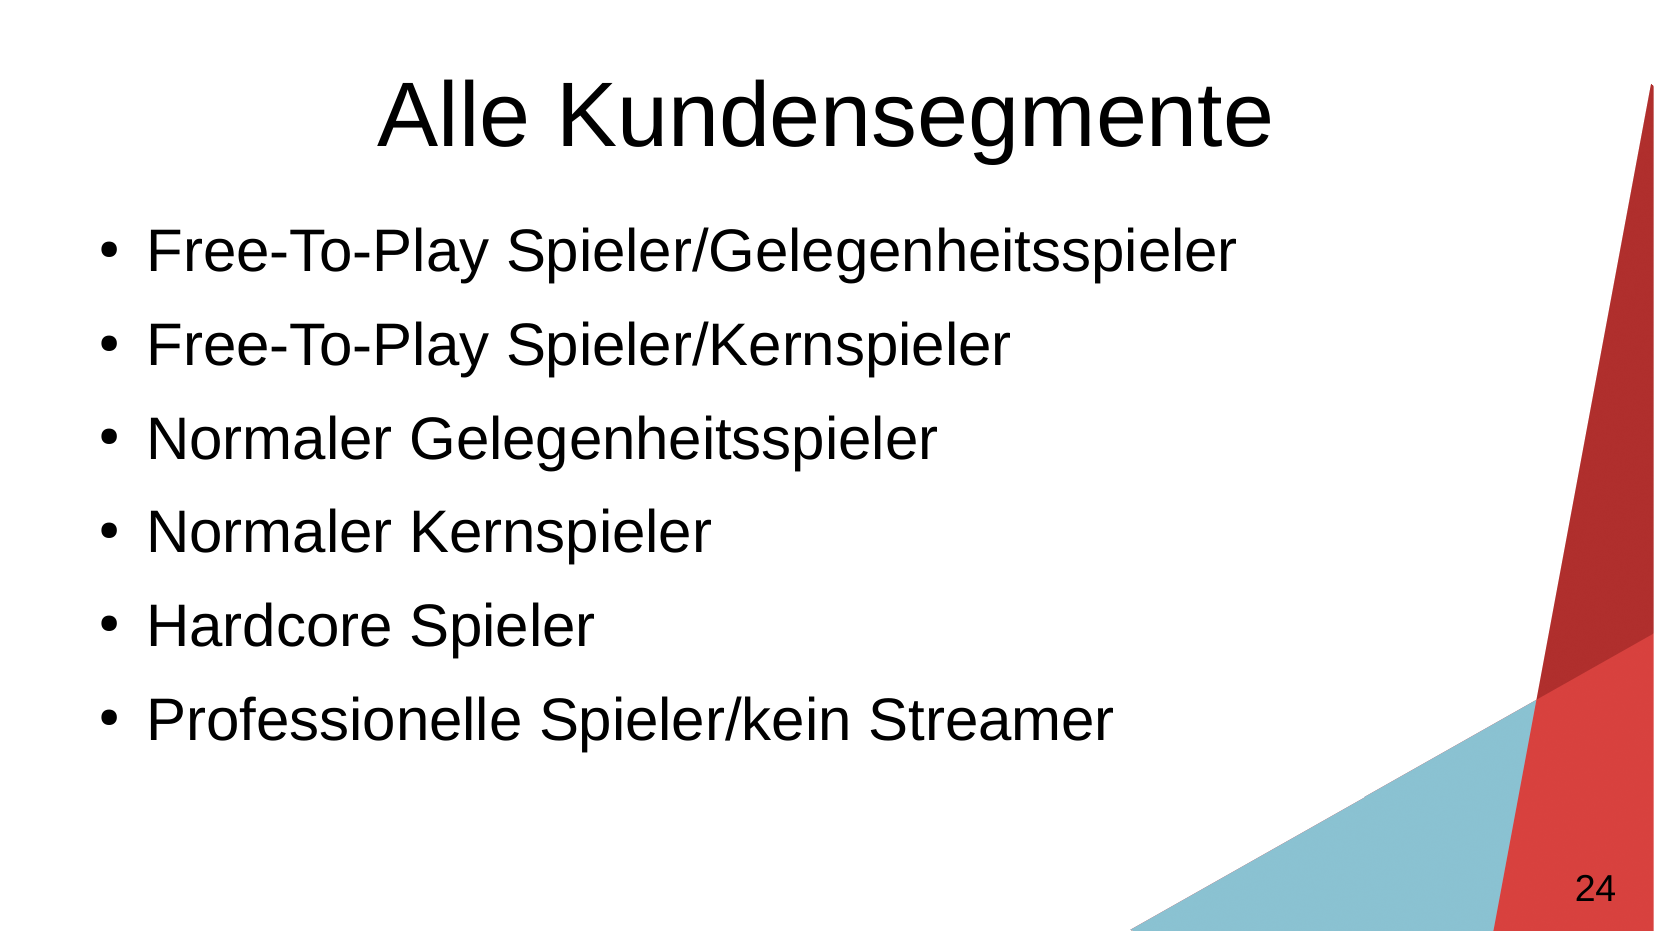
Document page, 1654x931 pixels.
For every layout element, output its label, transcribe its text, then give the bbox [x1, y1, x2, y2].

picture [1075, 84, 1654, 931]
list Free-To-Play Spieler/Gelegenheitsspieler Free-To-Play Spieler/Kernspieler Normaler Gelegenheitsspieler Normaler Kernspieler Hardcore Spieler Professionelle Spieler/kein Streamer [82, 217, 1571, 758]
title Alle Kundensegmente [82, 37, 1571, 193]
